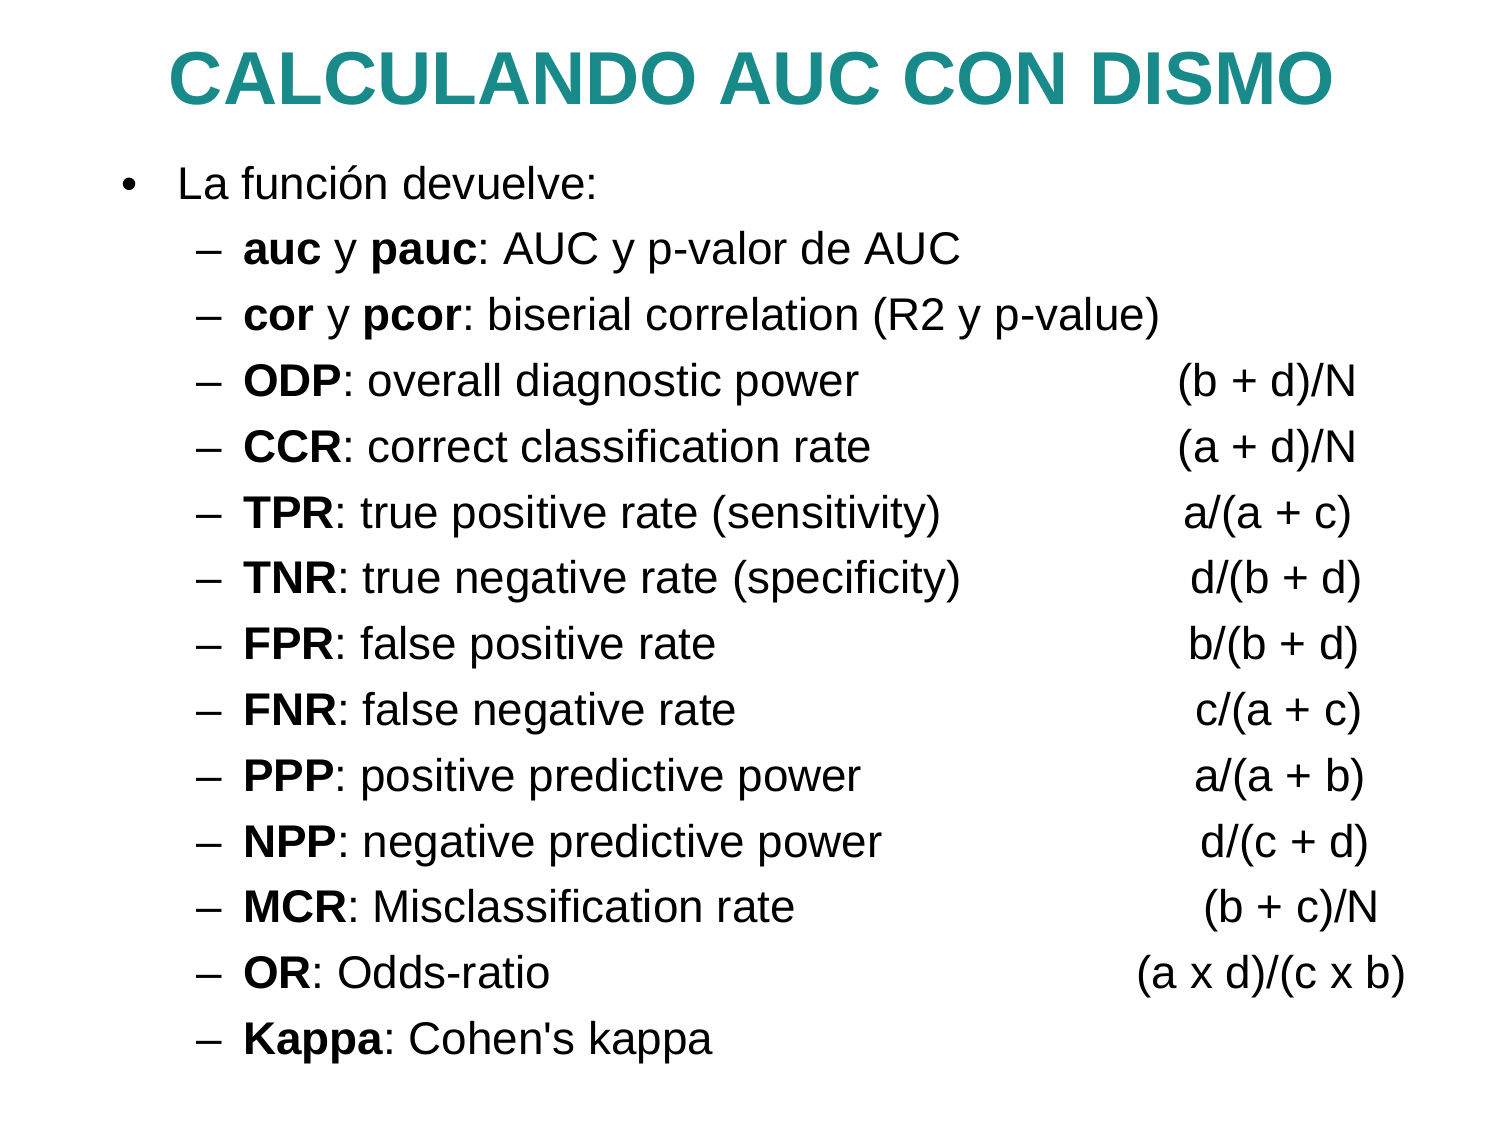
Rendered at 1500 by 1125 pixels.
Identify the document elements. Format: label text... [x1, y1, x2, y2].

title CALCULANDO AUC CON DISMO [114, 22, 1390, 136]
list La función devuelve: auc y pauc: AUC y p-valor de AUC cor y pcor: biserial correlation (R2 y p-value) ODP: overall diagnostic power (b + d)/N CCR: correct classification rate (a + d)/N TPR: true positive rate (sensitivity) a/(a + c) TNR: true negative rate (specificity) d/(b + d) FPR: false positive rate b/(b + d) FNR: false negative rate c/(a + c) PPP: positive predictive power a/(a + b) NPP: negative predictive power d/(c + d) MCR: Misclassification rate (b + c)/N OR: Odds-ratio (a x d)/(c x b) Kappa: Cohen's kappa [106, 149, 1439, 1096]
